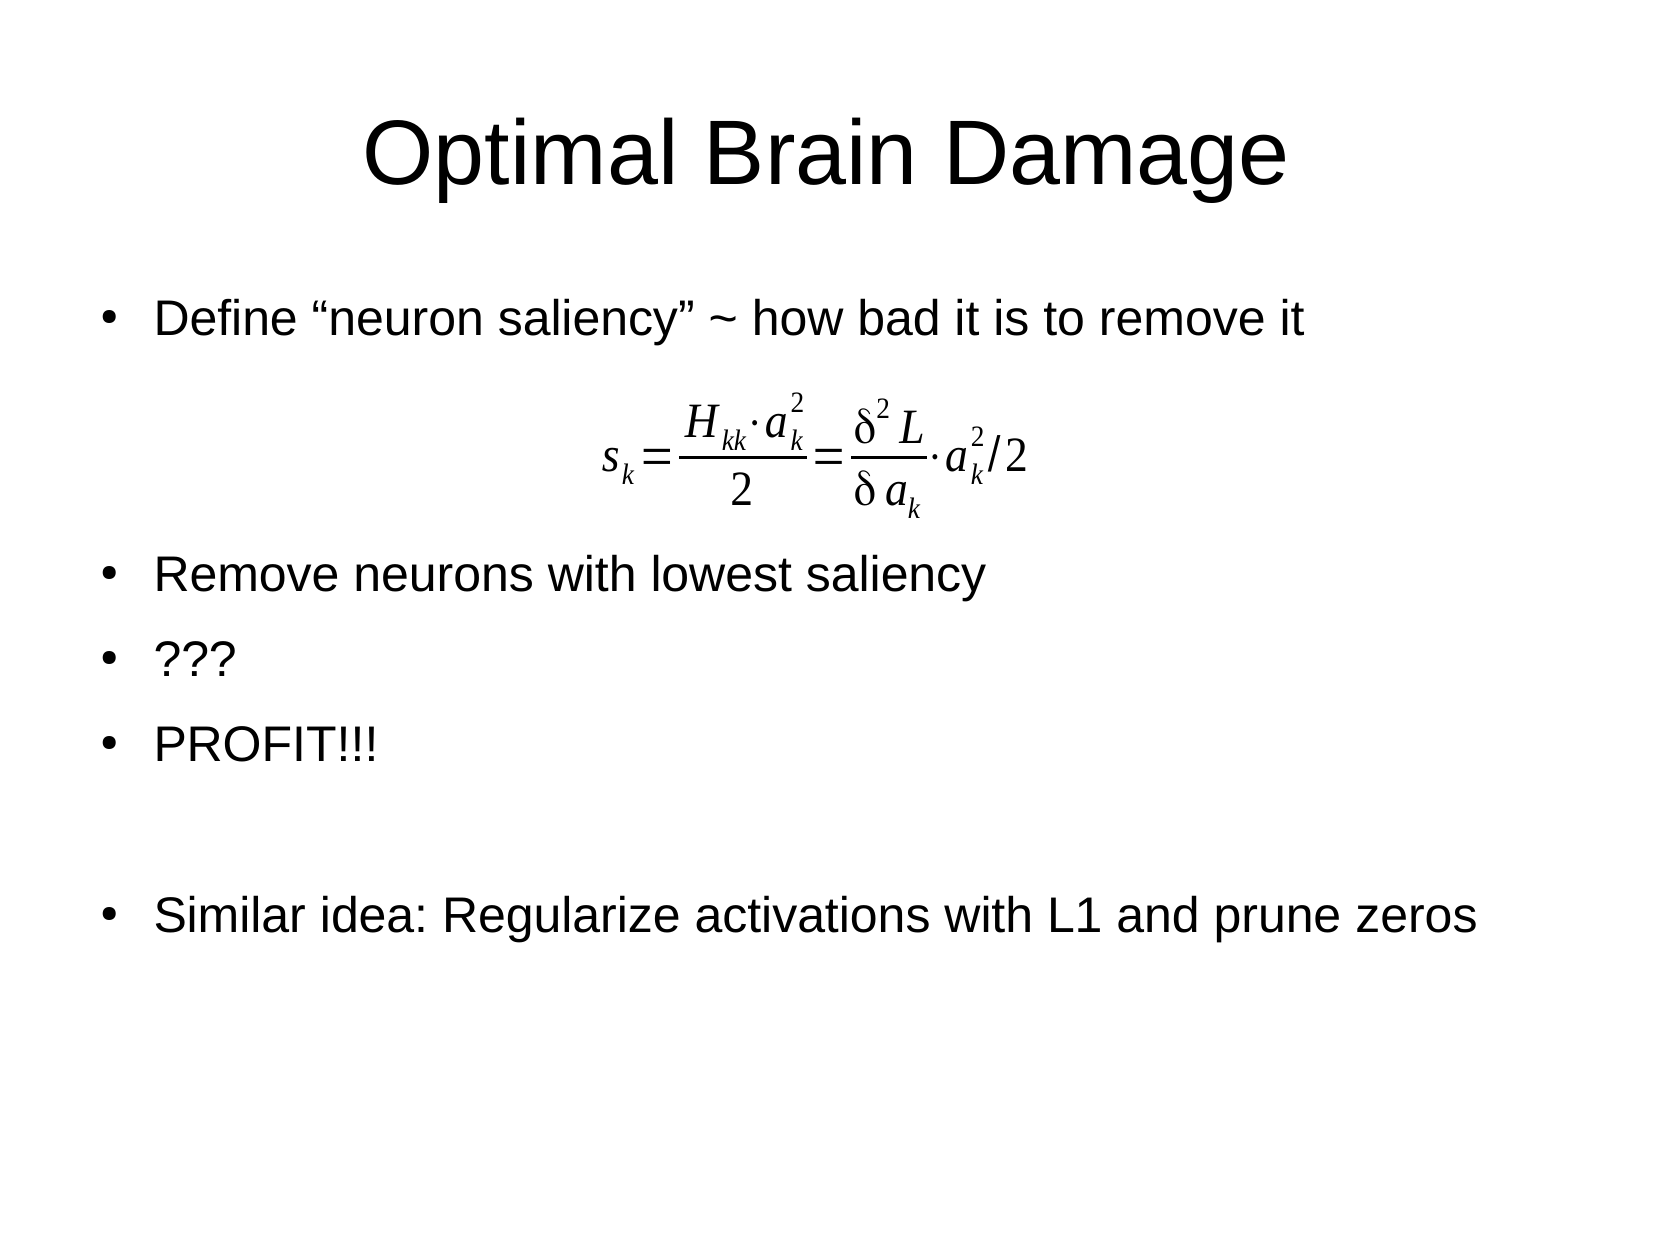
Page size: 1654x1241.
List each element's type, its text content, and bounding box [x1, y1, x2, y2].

chart [590, 384, 1039, 526]
list Define “neuron saliency” ~ how bad it is to remove it Remove neurons with lowest saliency ??? PROFIT!!! Similar idea: Regularize activations with L1 and prune zeros [82, 290, 1571, 1164]
title Optimal Brain Damage [82, 49, 1571, 257]
